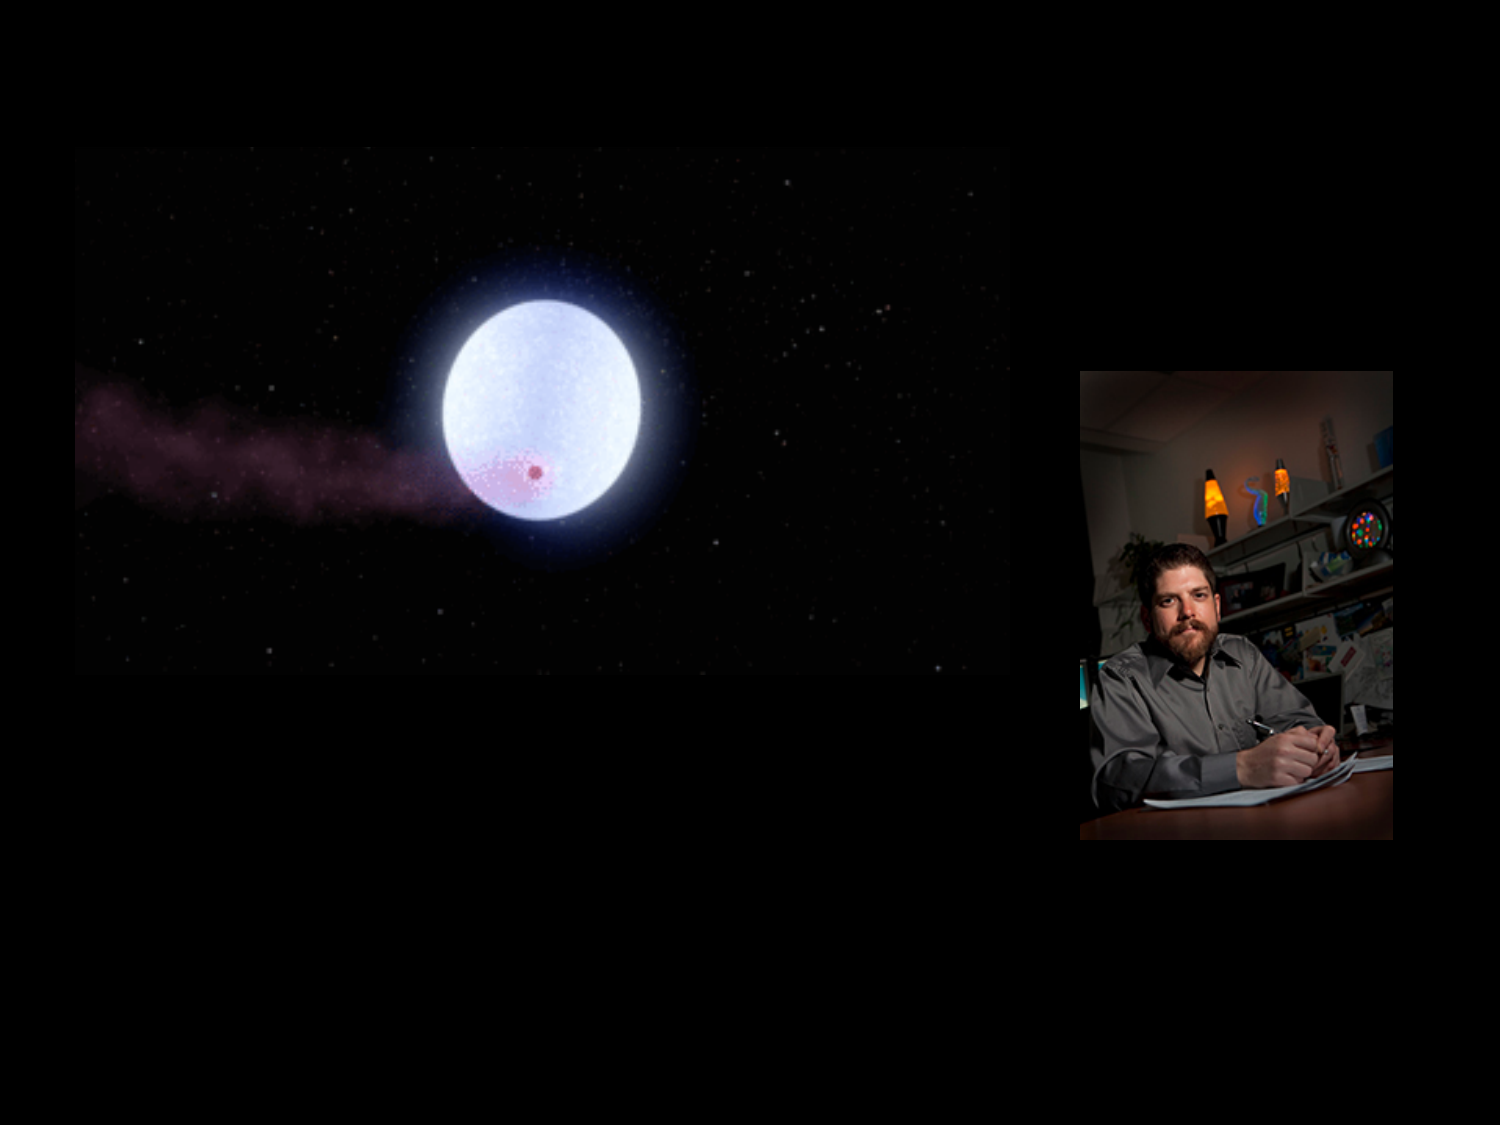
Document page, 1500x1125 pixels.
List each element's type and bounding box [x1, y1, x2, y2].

picture [75, 147, 1010, 676]
picture [1080, 371, 1393, 841]
